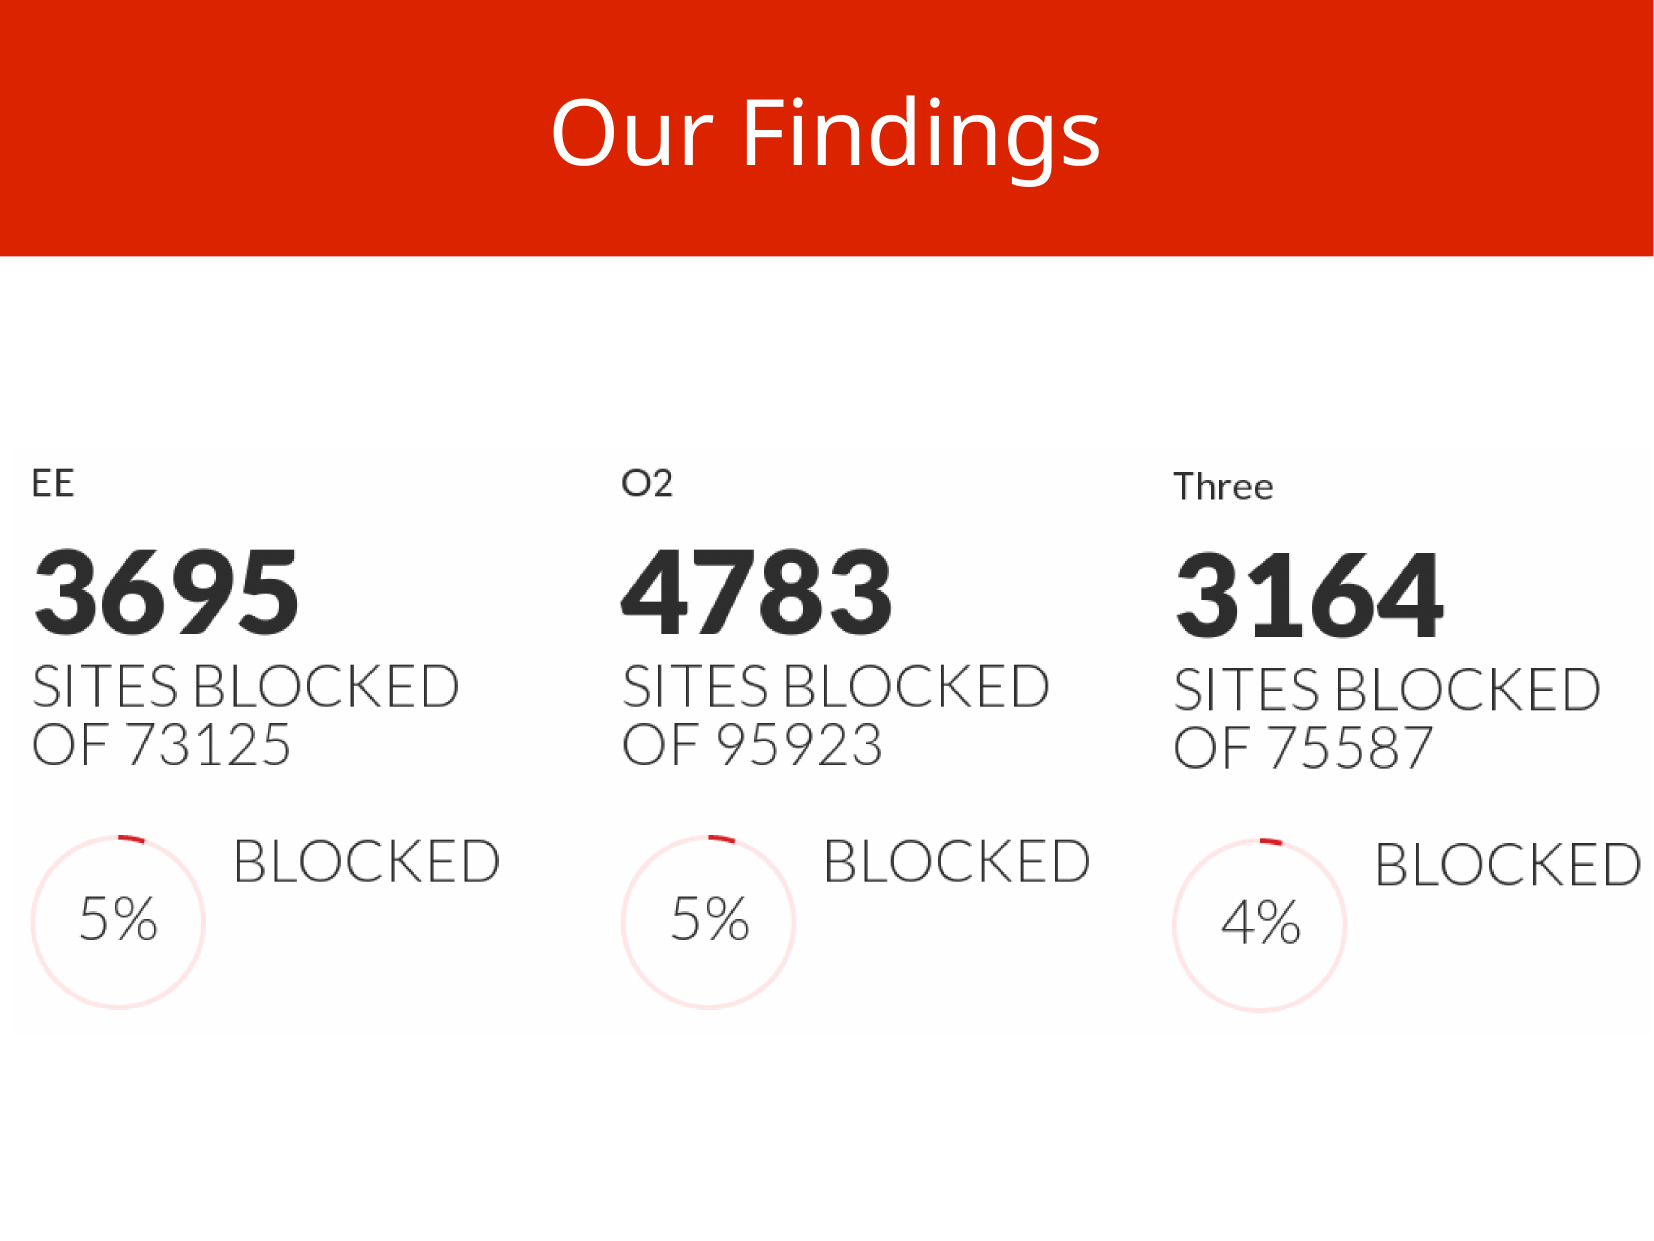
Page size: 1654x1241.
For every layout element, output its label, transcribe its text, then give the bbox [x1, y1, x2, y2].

picture [12, 447, 1654, 1040]
text_box Our Findings [0, 0, 1654, 257]
